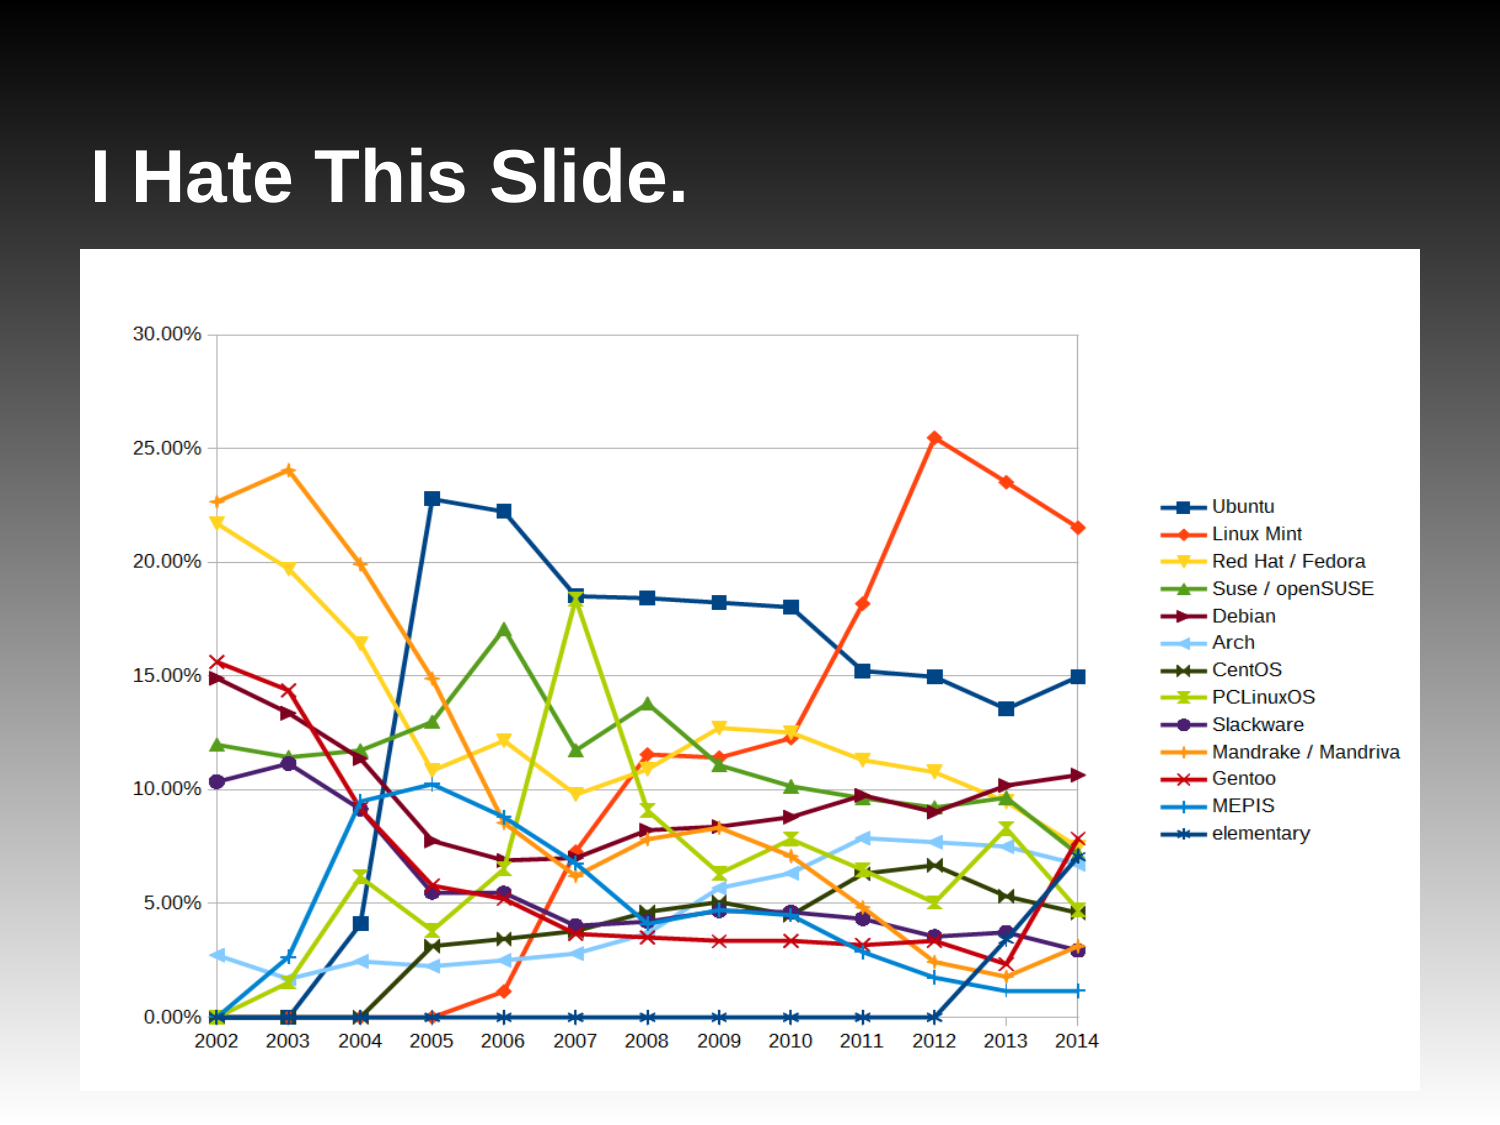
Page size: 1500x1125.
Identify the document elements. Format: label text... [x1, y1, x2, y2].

picture [80, 249, 1420, 1091]
title I Hate This Slide. [75, 45, 1425, 233]
